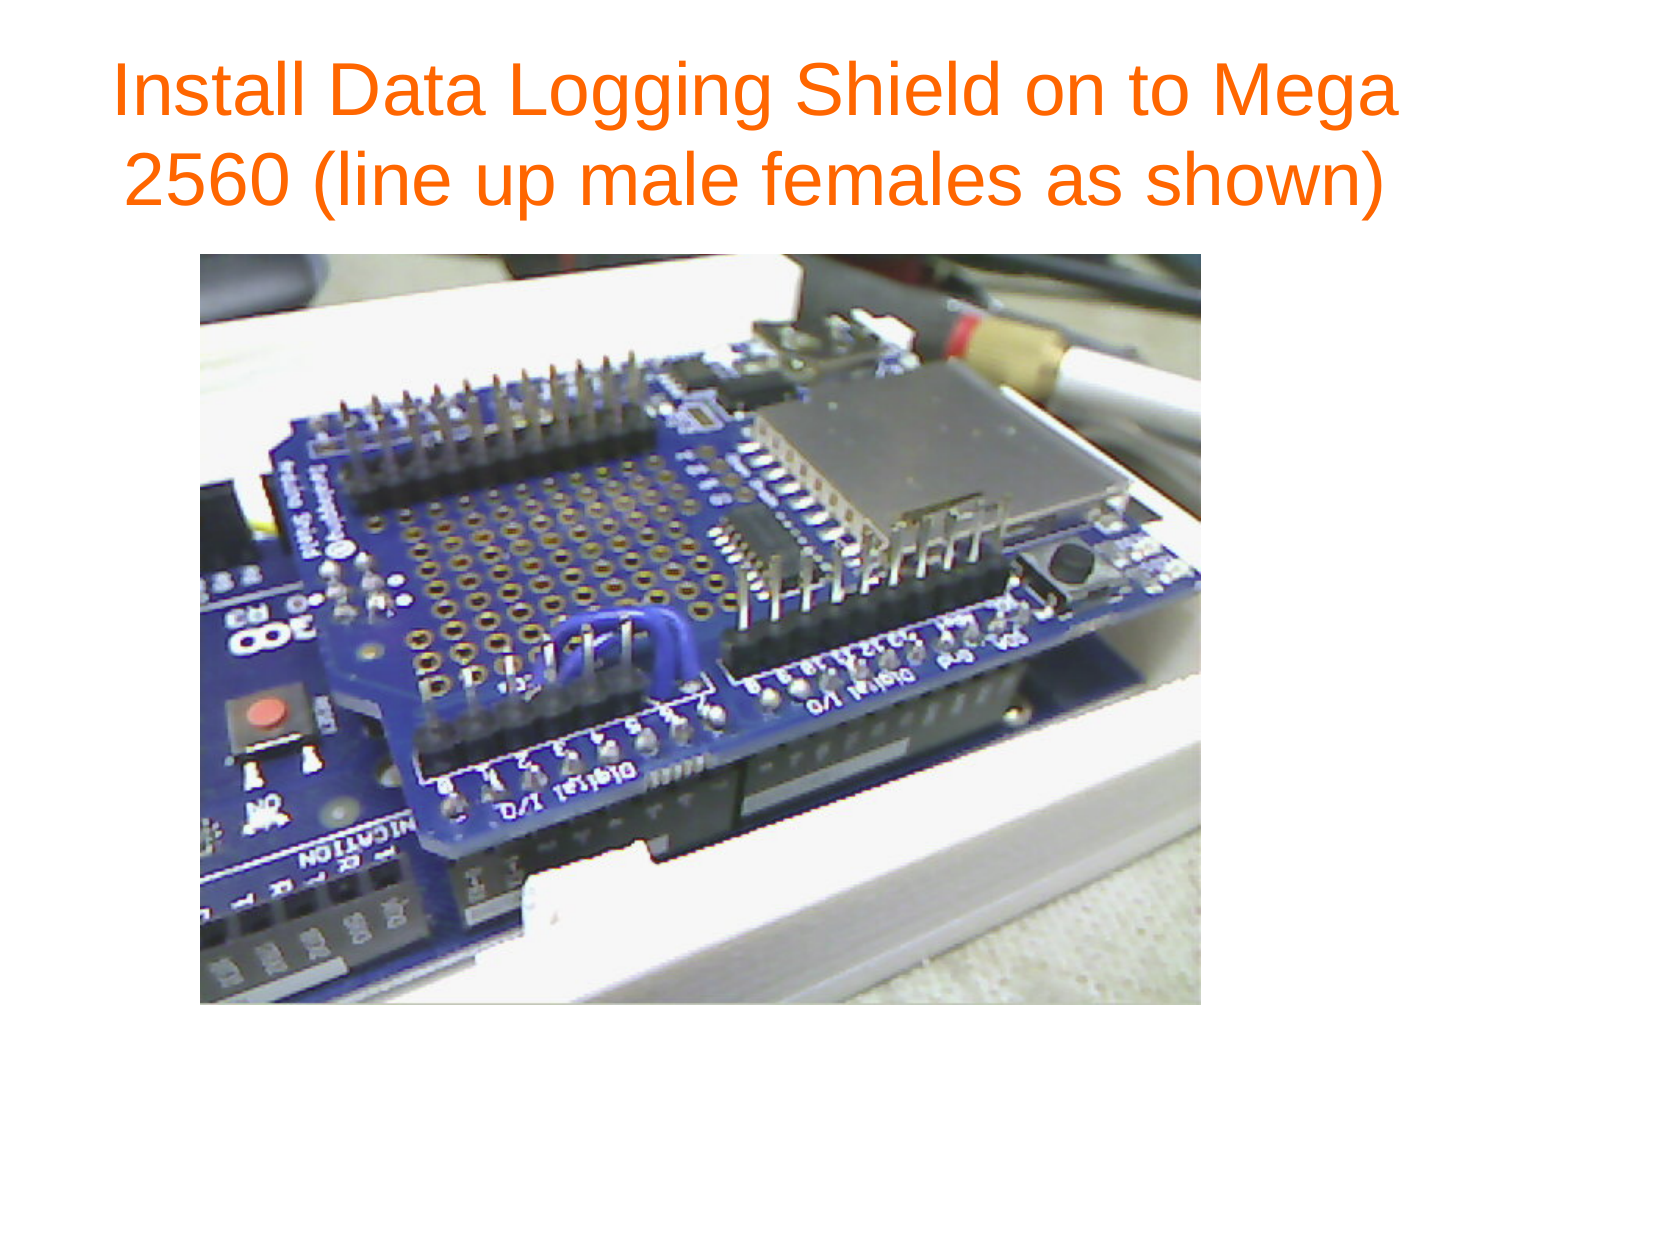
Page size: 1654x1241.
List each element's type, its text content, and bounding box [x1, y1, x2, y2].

picture [200, 255, 1201, 1005]
title Install Data Logging Shield on to Mega 2560 (line up male females as shown) [82, 40, 1430, 181]
